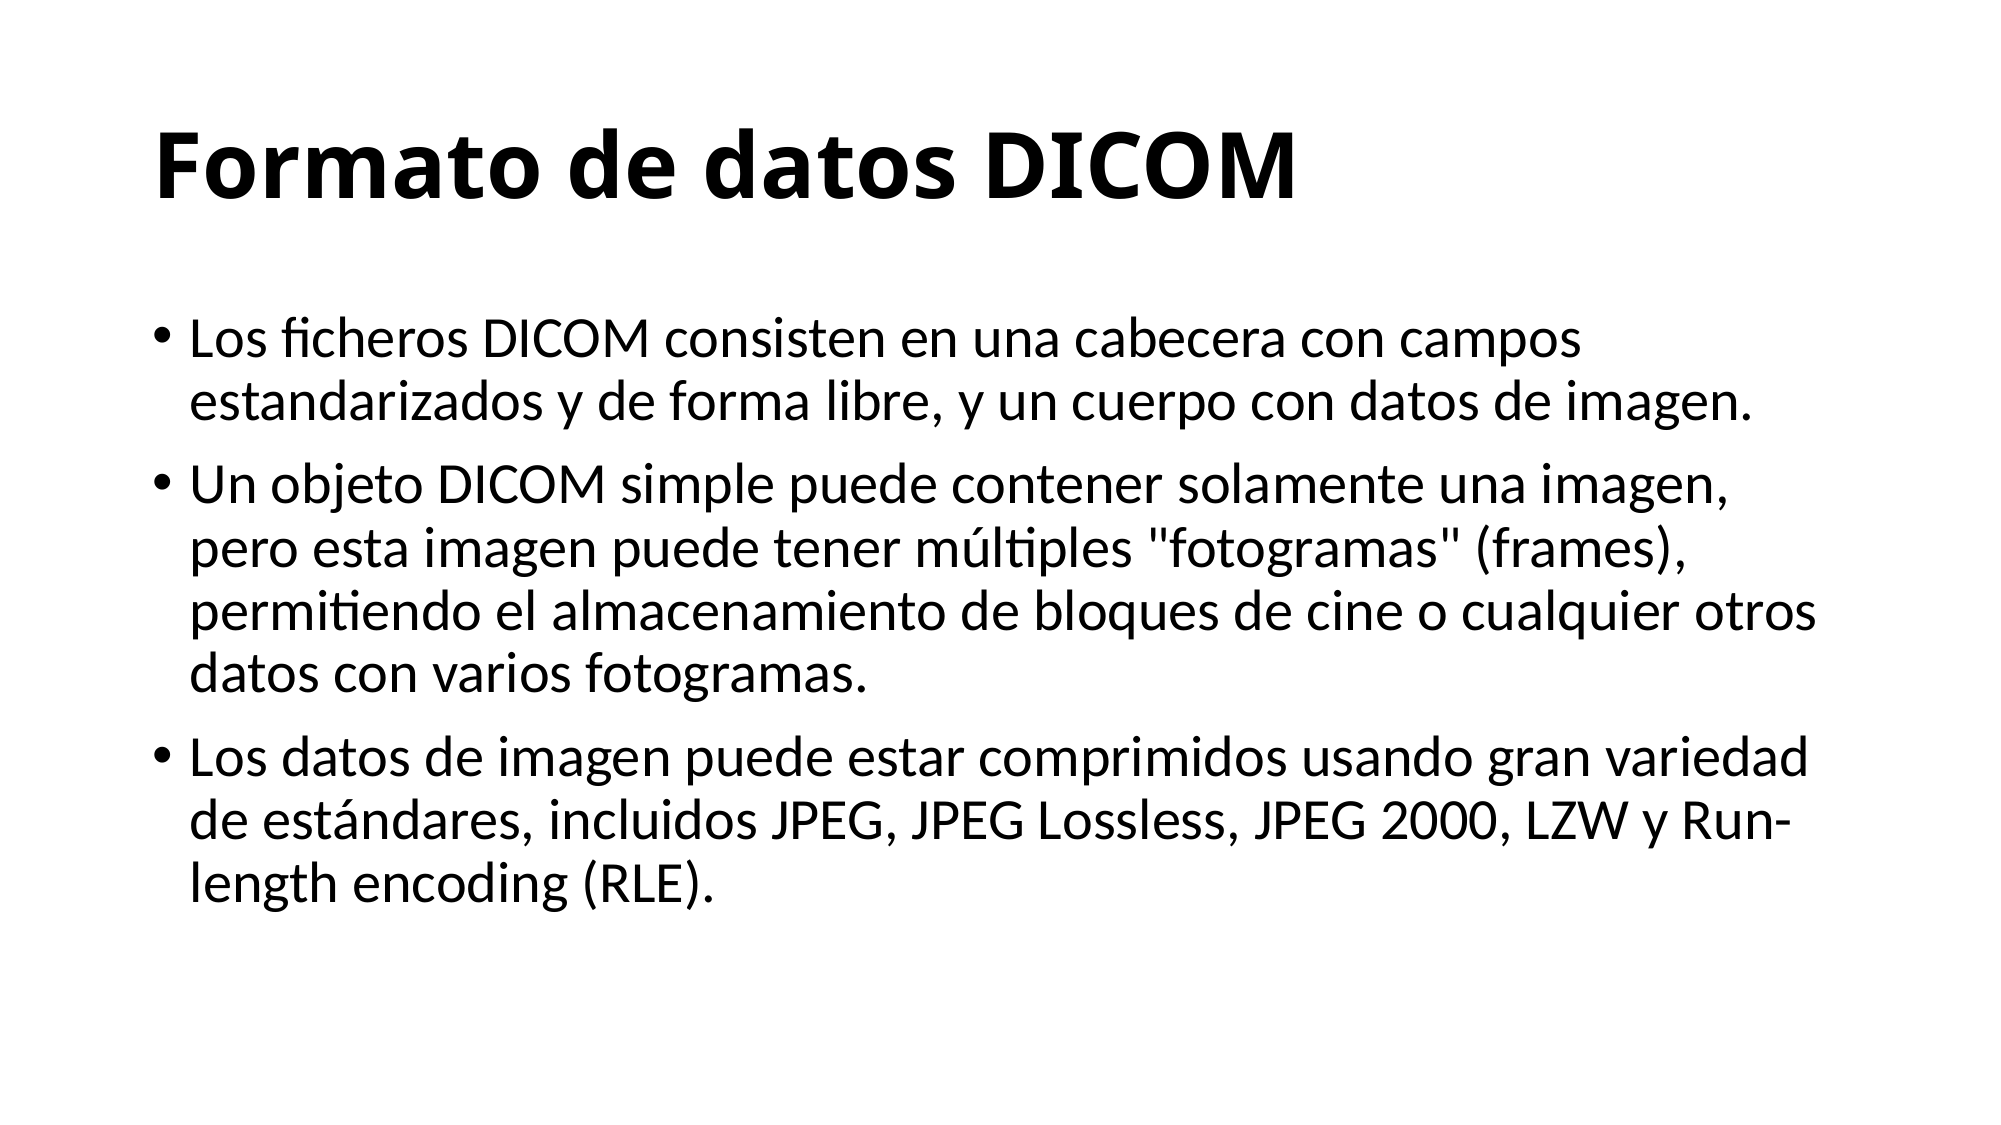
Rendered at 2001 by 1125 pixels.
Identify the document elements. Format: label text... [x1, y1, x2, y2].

list Los ficheros DICOM consisten en una cabecera con campos estandarizados y de forma libre, y un cuerpo con datos de imagen. Un objeto DICOM simple puede contener solamente una imagen, pero esta imagen puede tener múltiples "fotogramas" (frames), permitiendo el almacenamiento de bloques de cine o cualquier otros datos con varios fotogramas. Los datos de imagen puede estar comprimidos usando gran variedad de estándares, incluidos JPEG, JPEG Lossless, JPEG 2000, LZW y Run-length encoding (RLE). [137, 299, 1863, 1014]
title Formato de datos DICOM [137, 59, 1863, 278]
